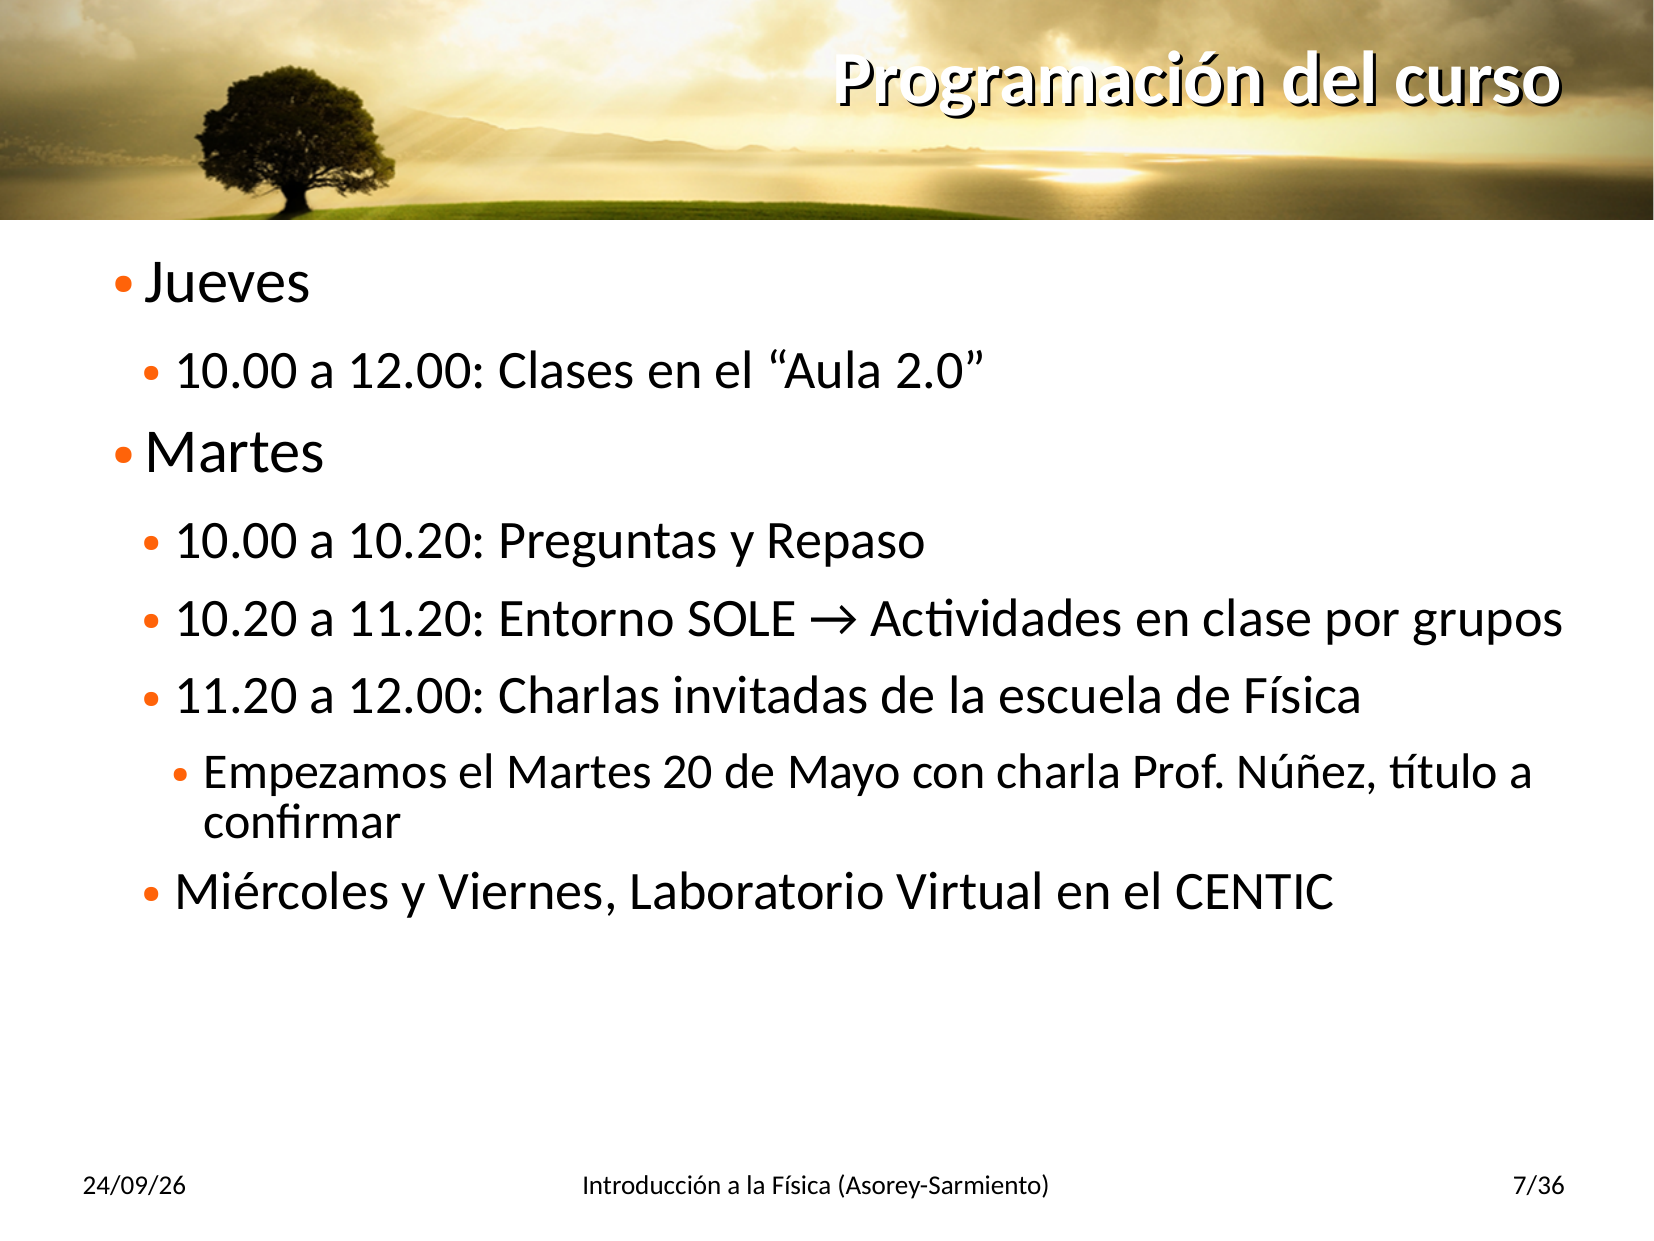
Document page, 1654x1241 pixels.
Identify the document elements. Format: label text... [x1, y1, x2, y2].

title Programación del curso [75, 19, 1564, 151]
picture [0, 0, 1654, 220]
list Jueves 10.00 a 12.00: Clases en el “Aula 2.0” Martes 10.00 a 10.20: Preguntas y Repaso 10.20 a 11.20: Entorno SOLE → Actividades en clase por grupos 11.20 a 12.00: Charlas invitadas de la escuela de Física Empezamos el Martes 20 de Mayo con charla Prof. Núñez, título a confirmar Miércoles y Viernes, Laboratorio Virtual en el CENTIC [82, 255, 1571, 1171]
